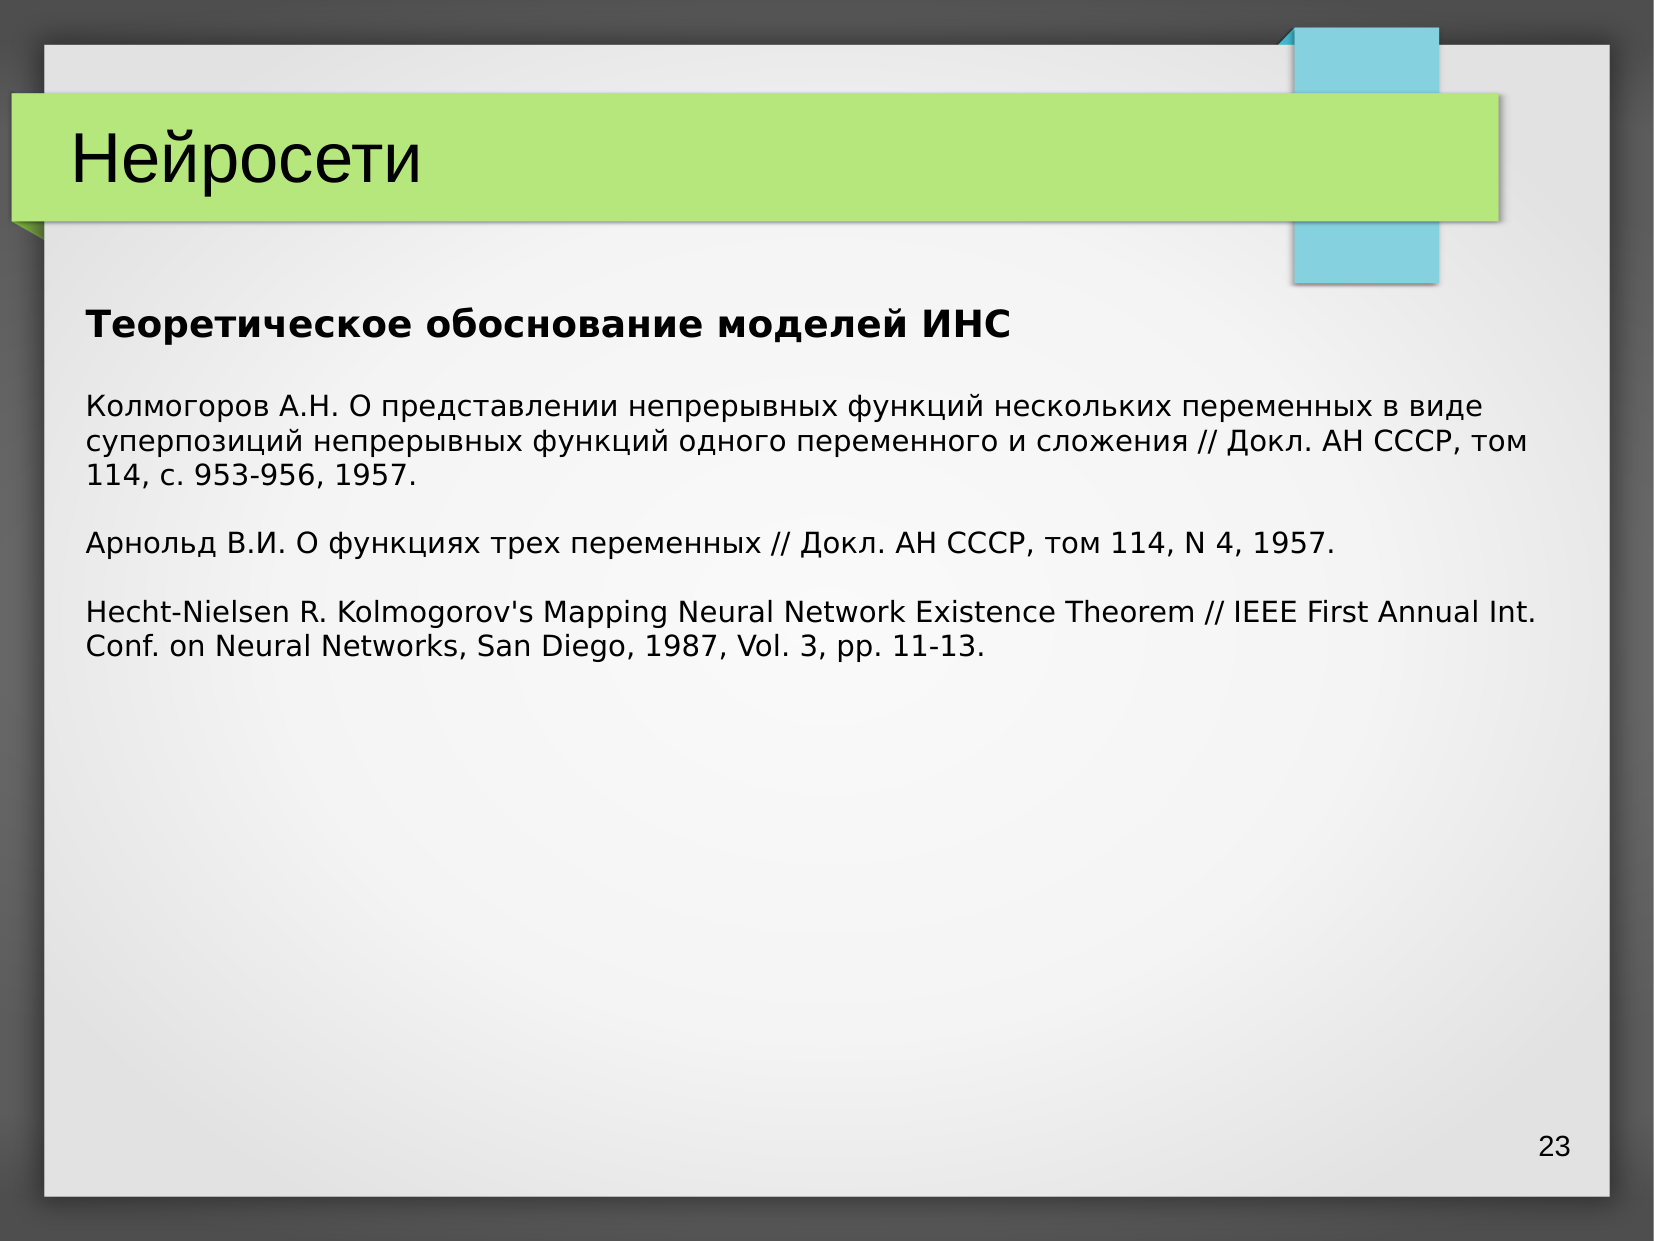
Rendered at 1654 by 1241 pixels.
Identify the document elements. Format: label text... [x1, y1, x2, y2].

picture [0, 0, 1654, 1241]
title Нейросети [70, 118, 1205, 199]
text_box Теоретическое обоснование моделей ИНС Колмогоров А.Н. О представлении непрерывных функций нескольких переменных в виде суперпозиций непрерывных функций одного переменного и сложения // Докл. АН СССР, том 114, с. 953-956, 1957. Арнольд В.И. О функциях трех переменных // Докл. АН СССР, том 114, N 4, 1957. Hecht-Nielsen R. Kolmogorov's Mapping Neural Network Existence Theorem // IEEE First Annual Int. Conf. on Neural Networks, San Diego, 1987, Vol. 3, pp. 11-13. [70, 295, 1571, 880]
